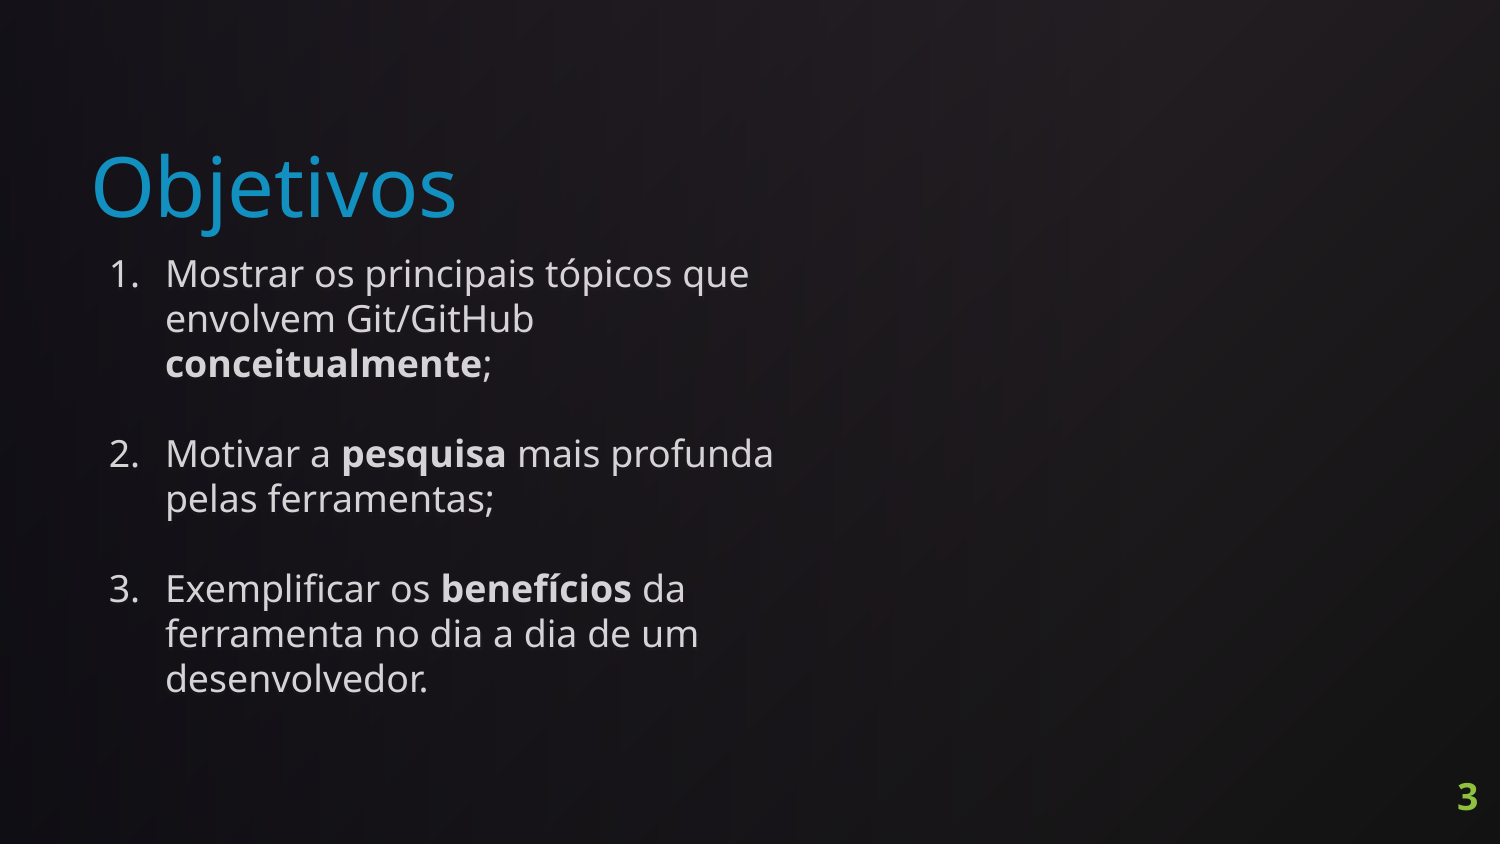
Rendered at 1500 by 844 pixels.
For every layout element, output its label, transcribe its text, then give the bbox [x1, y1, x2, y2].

list Mostrar os principais tópicos que envolvem Git/GitHub conceitualmente; Motivar a pesquisa mais profunda pelas ferramentas; Exemplificar os benefícios da ferramenta no dia a dia de um desenvolvedor. [75, 234, 870, 785]
title Objetivos [75, 71, 1140, 249]
slide_number <number> [1407, 752, 1494, 844]
